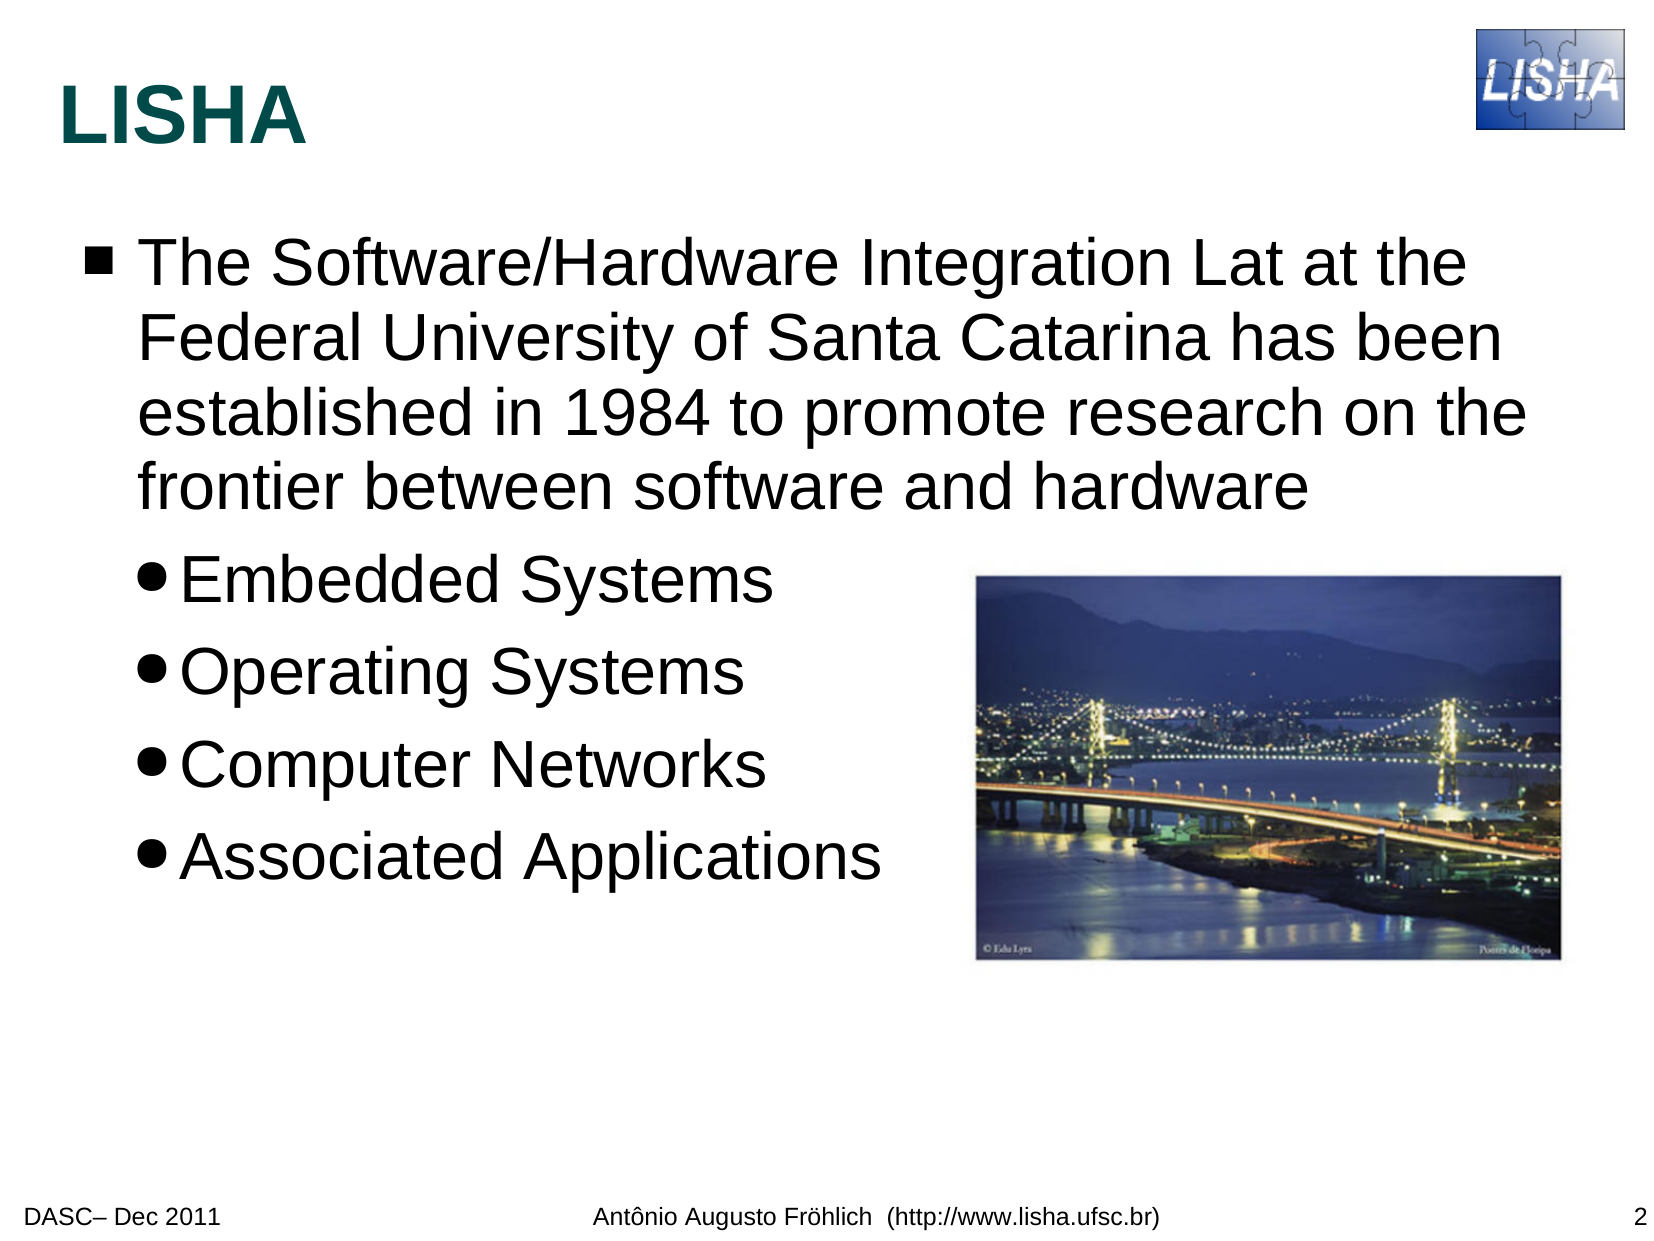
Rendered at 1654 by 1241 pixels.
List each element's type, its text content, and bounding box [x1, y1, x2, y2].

picture [961, 561, 1576, 976]
picture [1476, 29, 1625, 130]
list The Software/Hardware Integration Lat at the Federal University of Santa Catarina has been established in 1984 to promote research on the frontier between software and hardware Embedded Systems Operating Systems Computer Networks Associated Applications [37, 225, 1613, 1163]
title LISHA [58, 11, 1463, 219]
